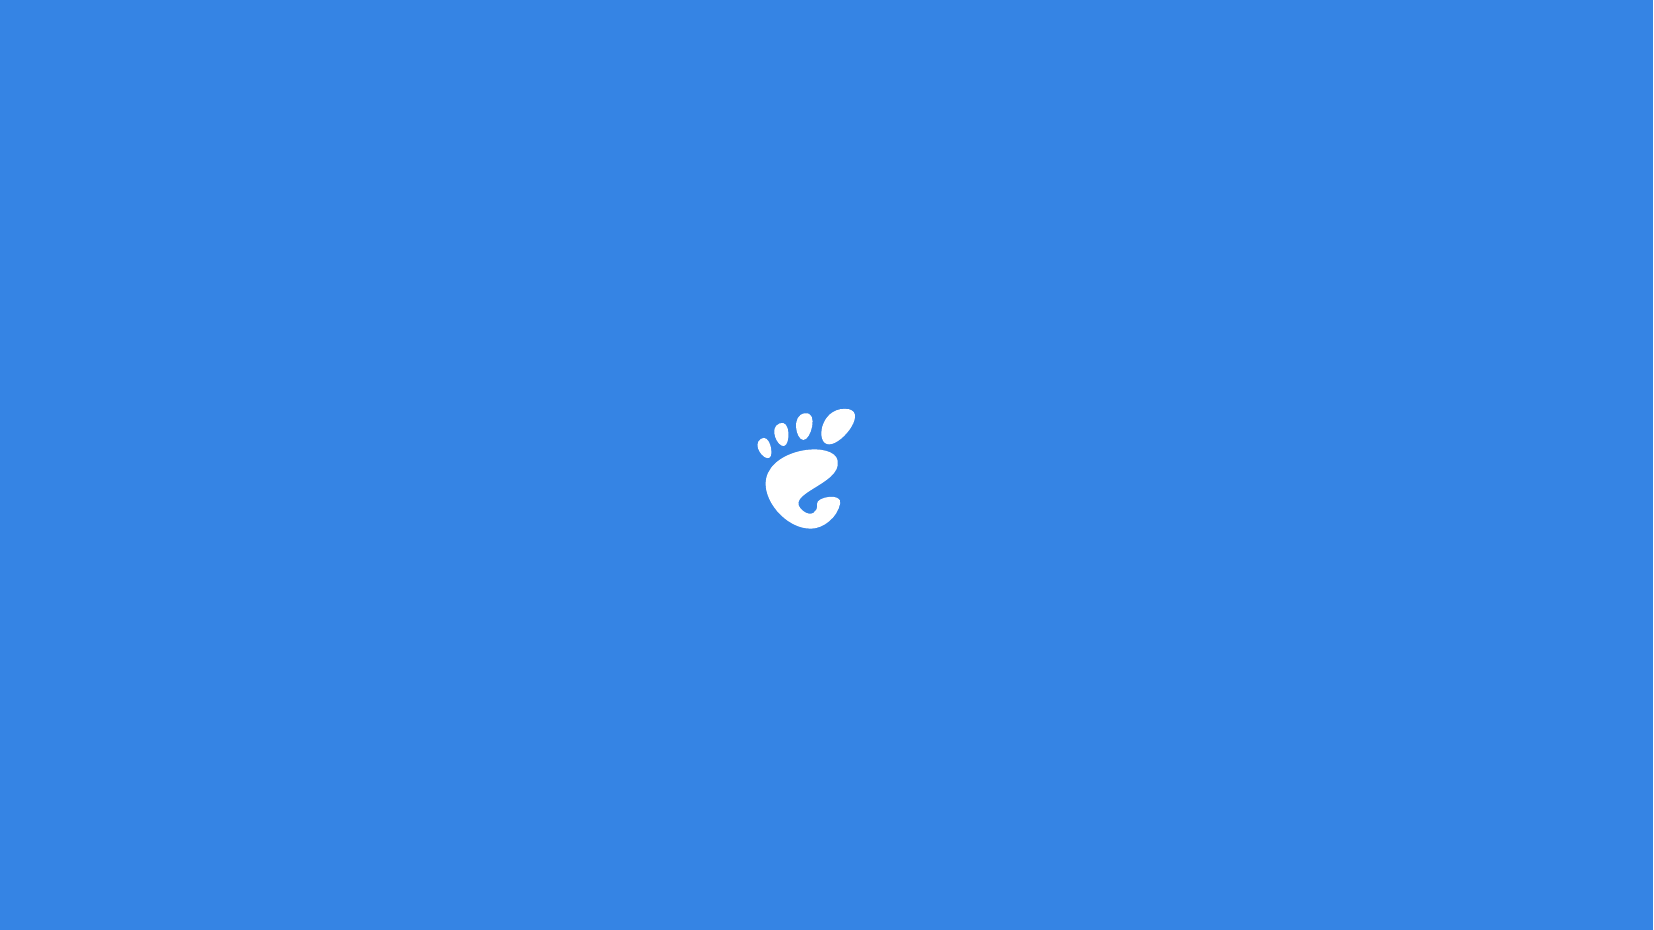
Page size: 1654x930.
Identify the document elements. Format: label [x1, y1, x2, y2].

picture [712, 375, 901, 563]
